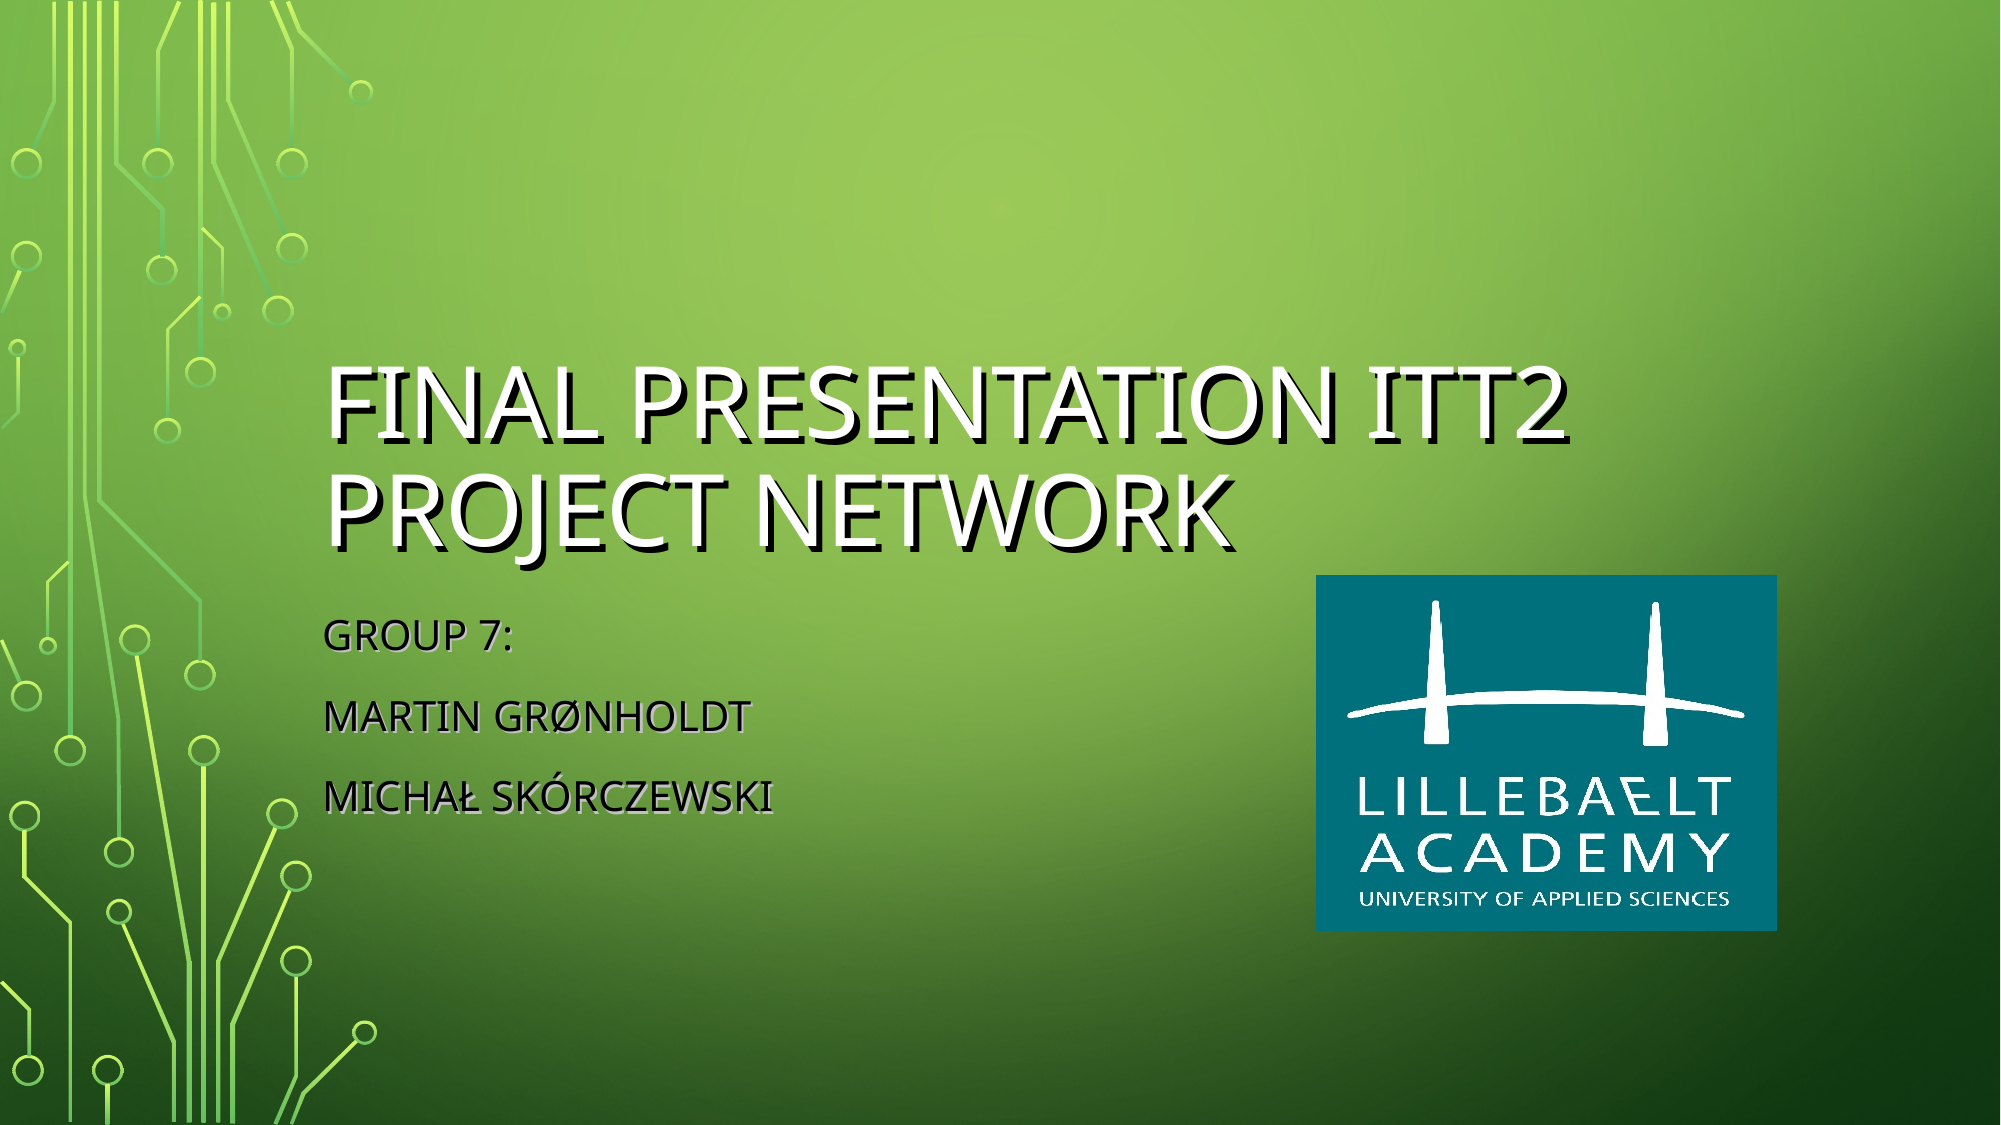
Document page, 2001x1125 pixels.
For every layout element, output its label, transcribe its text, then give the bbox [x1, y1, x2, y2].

subtitle Group 7: Martin Grønholdt Michał Skórczewski [307, 590, 1316, 863]
title FINAL PRESENTATION ITT2 PROJECT NETWORK [307, 184, 1750, 576]
picture [1316, 575, 1777, 931]
